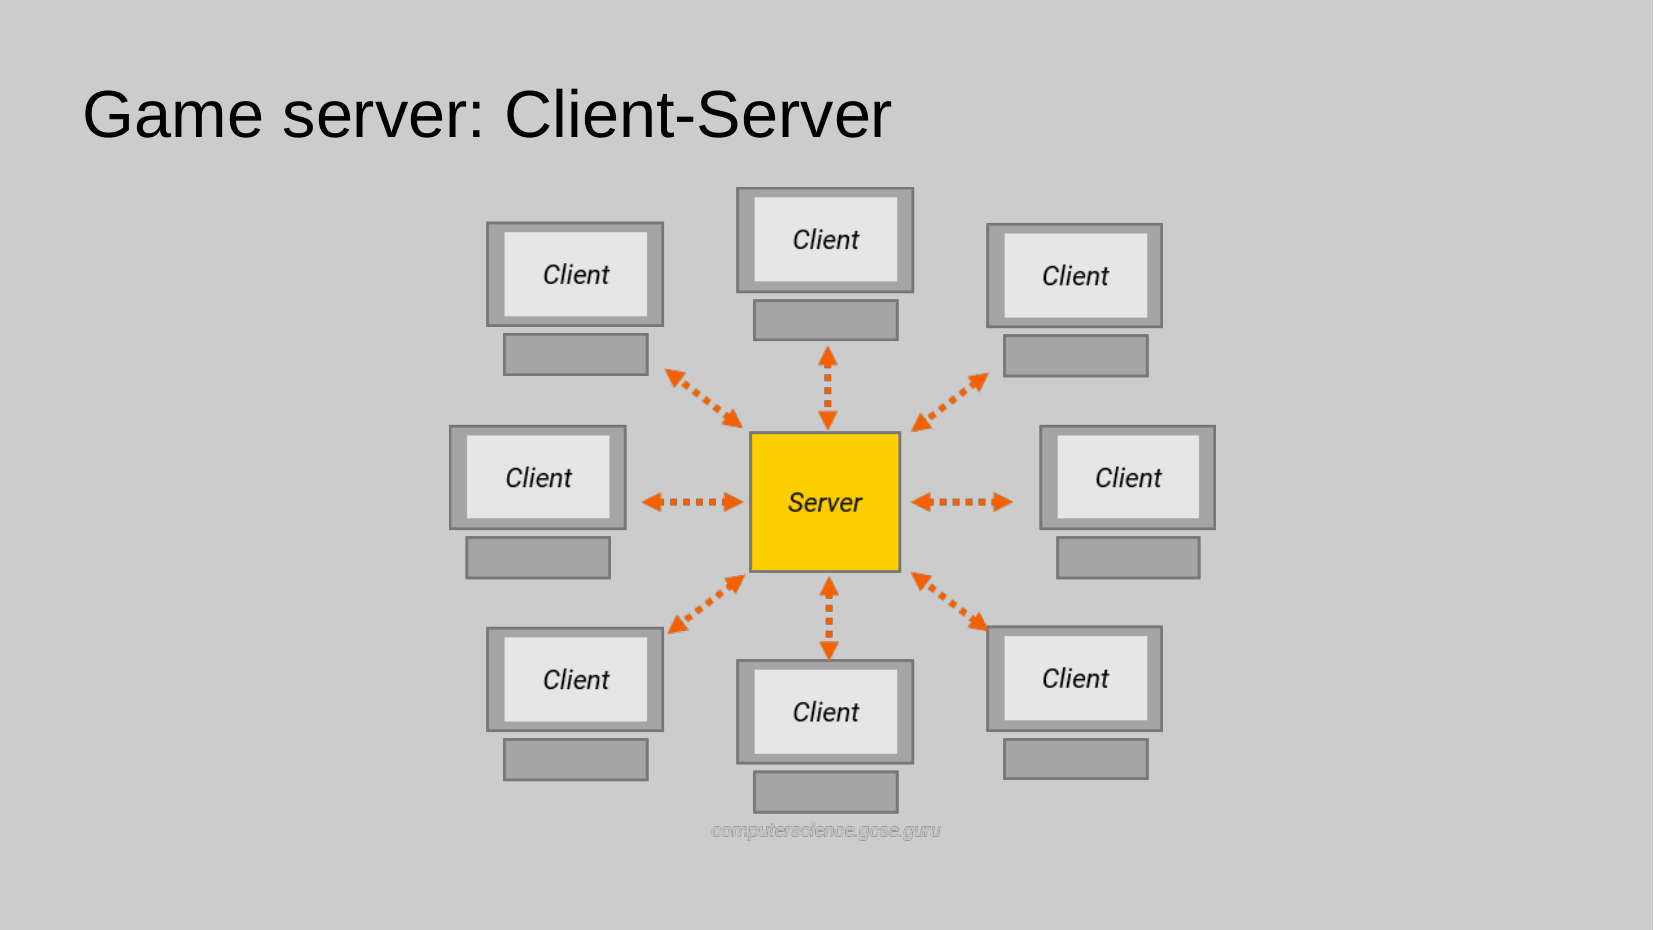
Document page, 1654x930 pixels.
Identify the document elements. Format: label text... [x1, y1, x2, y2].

title Game server: Client-Server [82, 37, 1571, 193]
picture [449, 187, 1216, 856]
